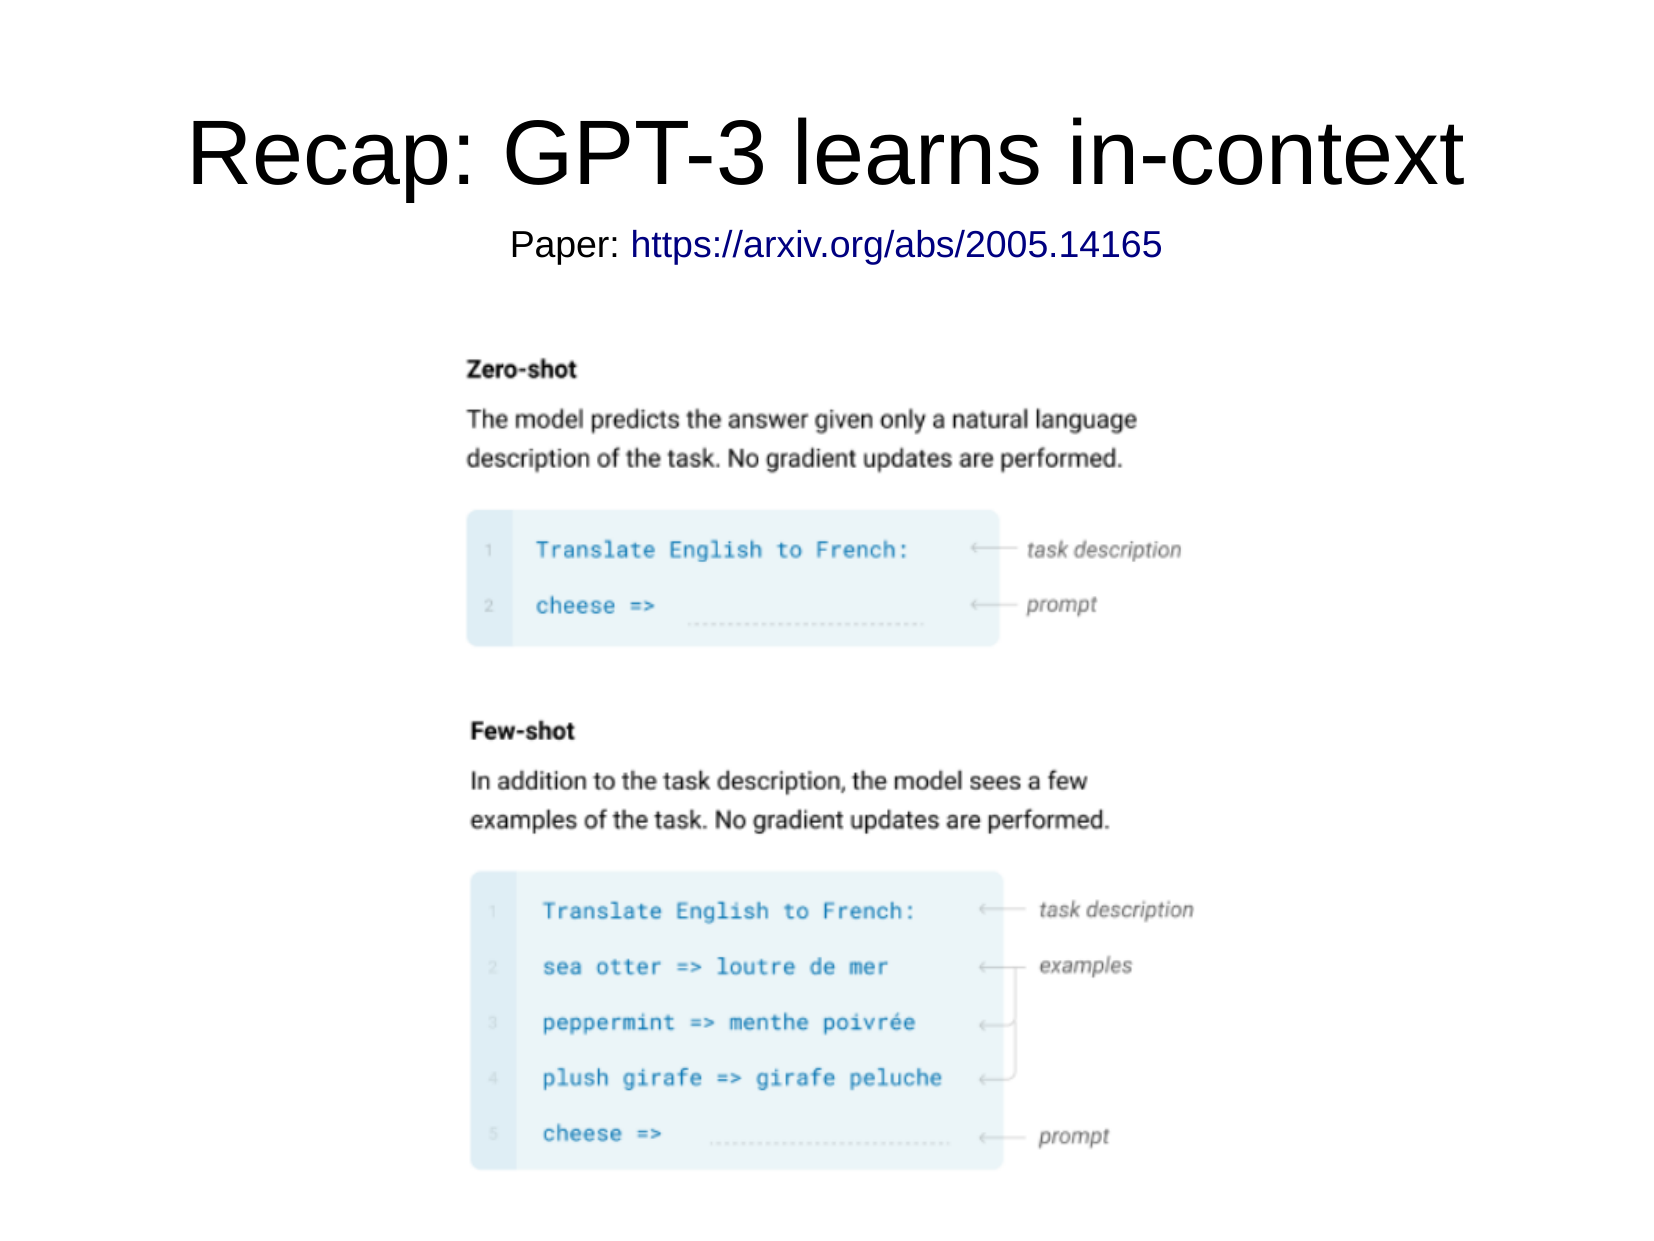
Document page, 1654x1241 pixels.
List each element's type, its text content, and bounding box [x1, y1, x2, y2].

picture [459, 715, 1210, 1179]
picture [452, 355, 1206, 664]
title Recap: GPT-3 learns in-context [82, 49, 1571, 257]
text_box Paper: https://arxiv.org/abs/2005.14165 [459, 215, 1224, 315]
